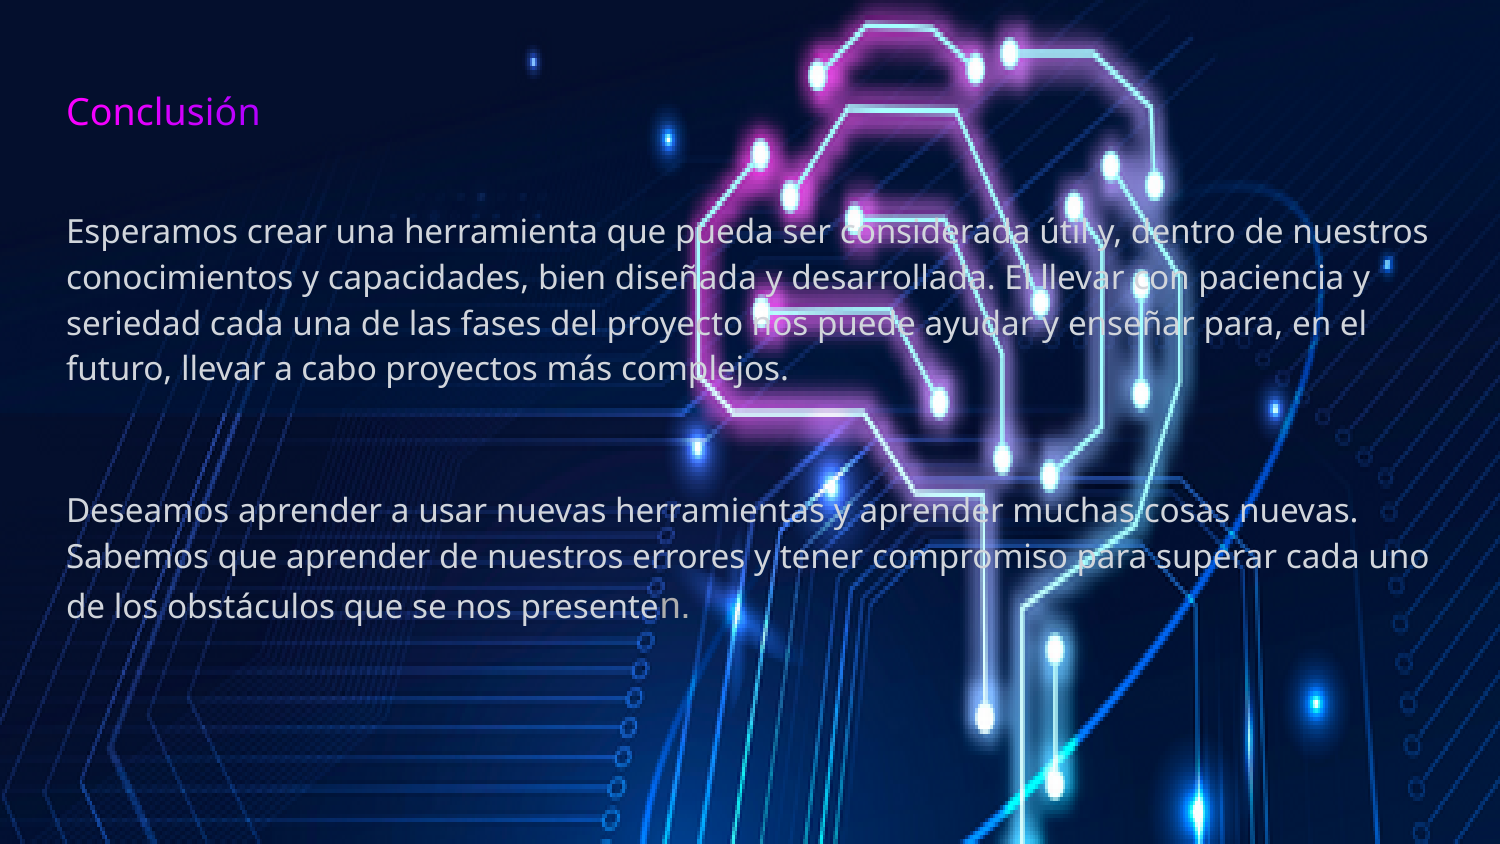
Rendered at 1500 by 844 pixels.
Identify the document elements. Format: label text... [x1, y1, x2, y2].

list Esperamos crear una herramienta que pueda ser considerada útil y, dentro de nuestros conocimientos y capacidades, bien diseñada y desarrollada. El llevar con paciencia y seriedad cada una de las fases del proyecto nos puede ayudar y enseñar para, en el futuro, llevar a cabo proyectos más complejos. Deseamos aprender a usar nuevas herramientas y aprender muchas cosas nuevas. Sabemos que aprender de nuestros errores y tener compromiso para superar cada uno de los obstáculos que se nos presenten. [51, 189, 1449, 750]
picture [0, 0, 1500, 844]
title Conclusión [51, 72, 1449, 167]
